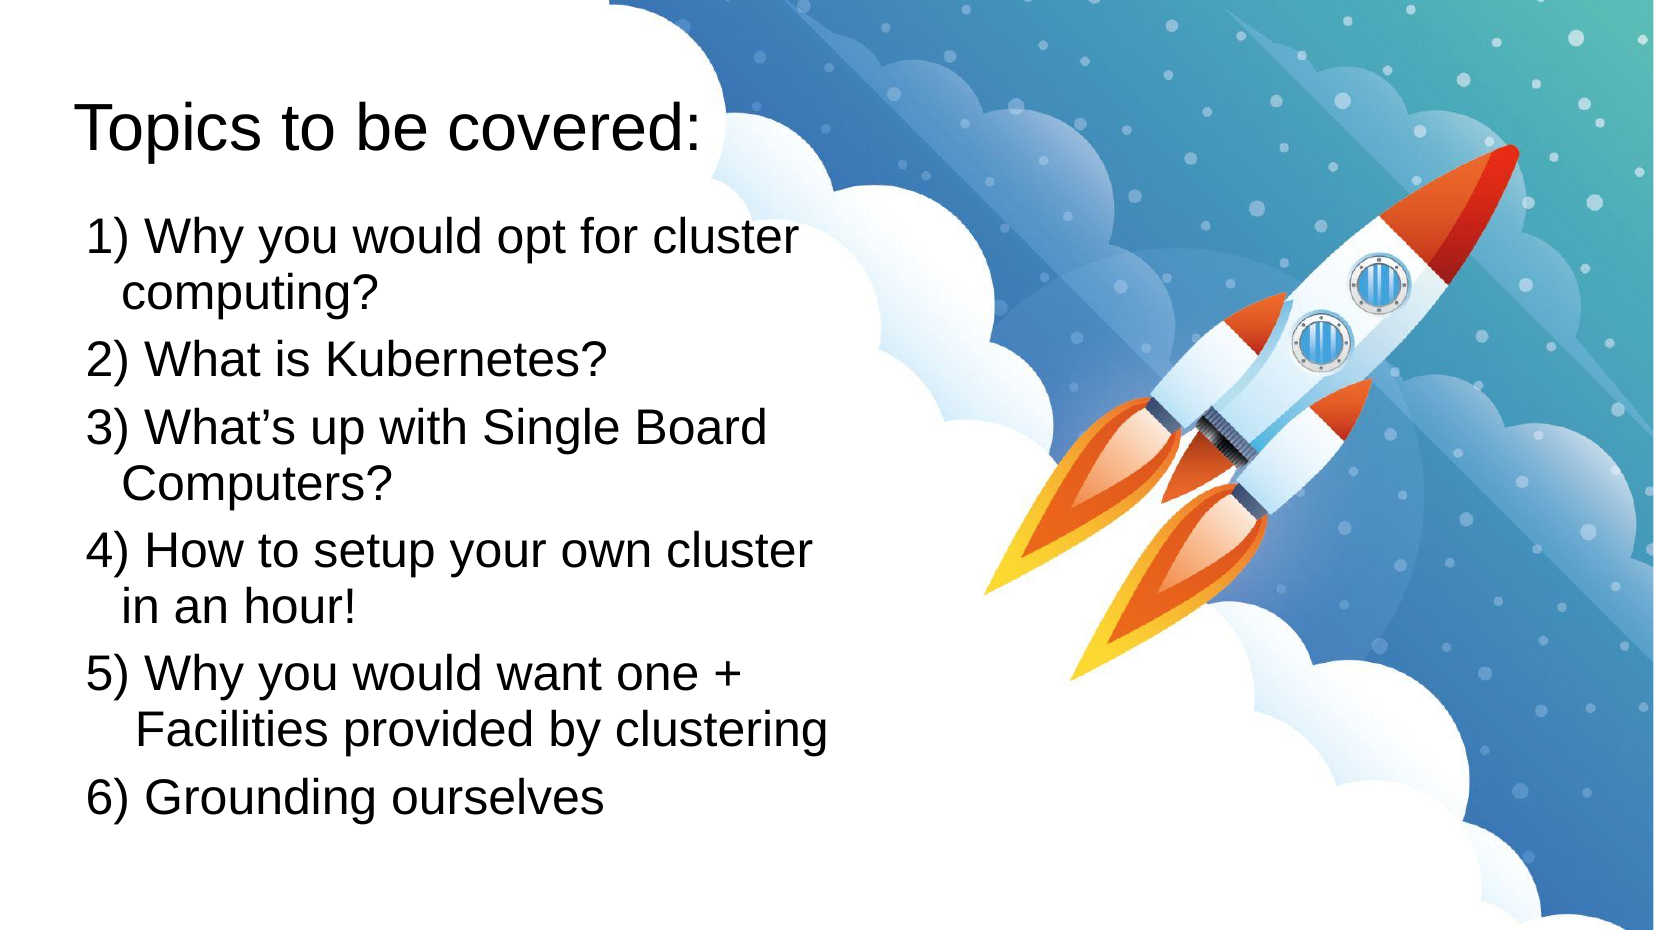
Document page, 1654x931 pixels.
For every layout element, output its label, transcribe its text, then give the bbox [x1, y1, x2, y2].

picture [0, 0, 1654, 930]
text_box Topics to be covered: [59, 82, 922, 173]
text_box Why you would opt for cluster computing? What is Kubernetes? What’s up with Single Board Computers? How to setup your own cluster in an hour! Why you would want one + Facilities provided by clustering Grounding ourselves [70, 200, 875, 833]
